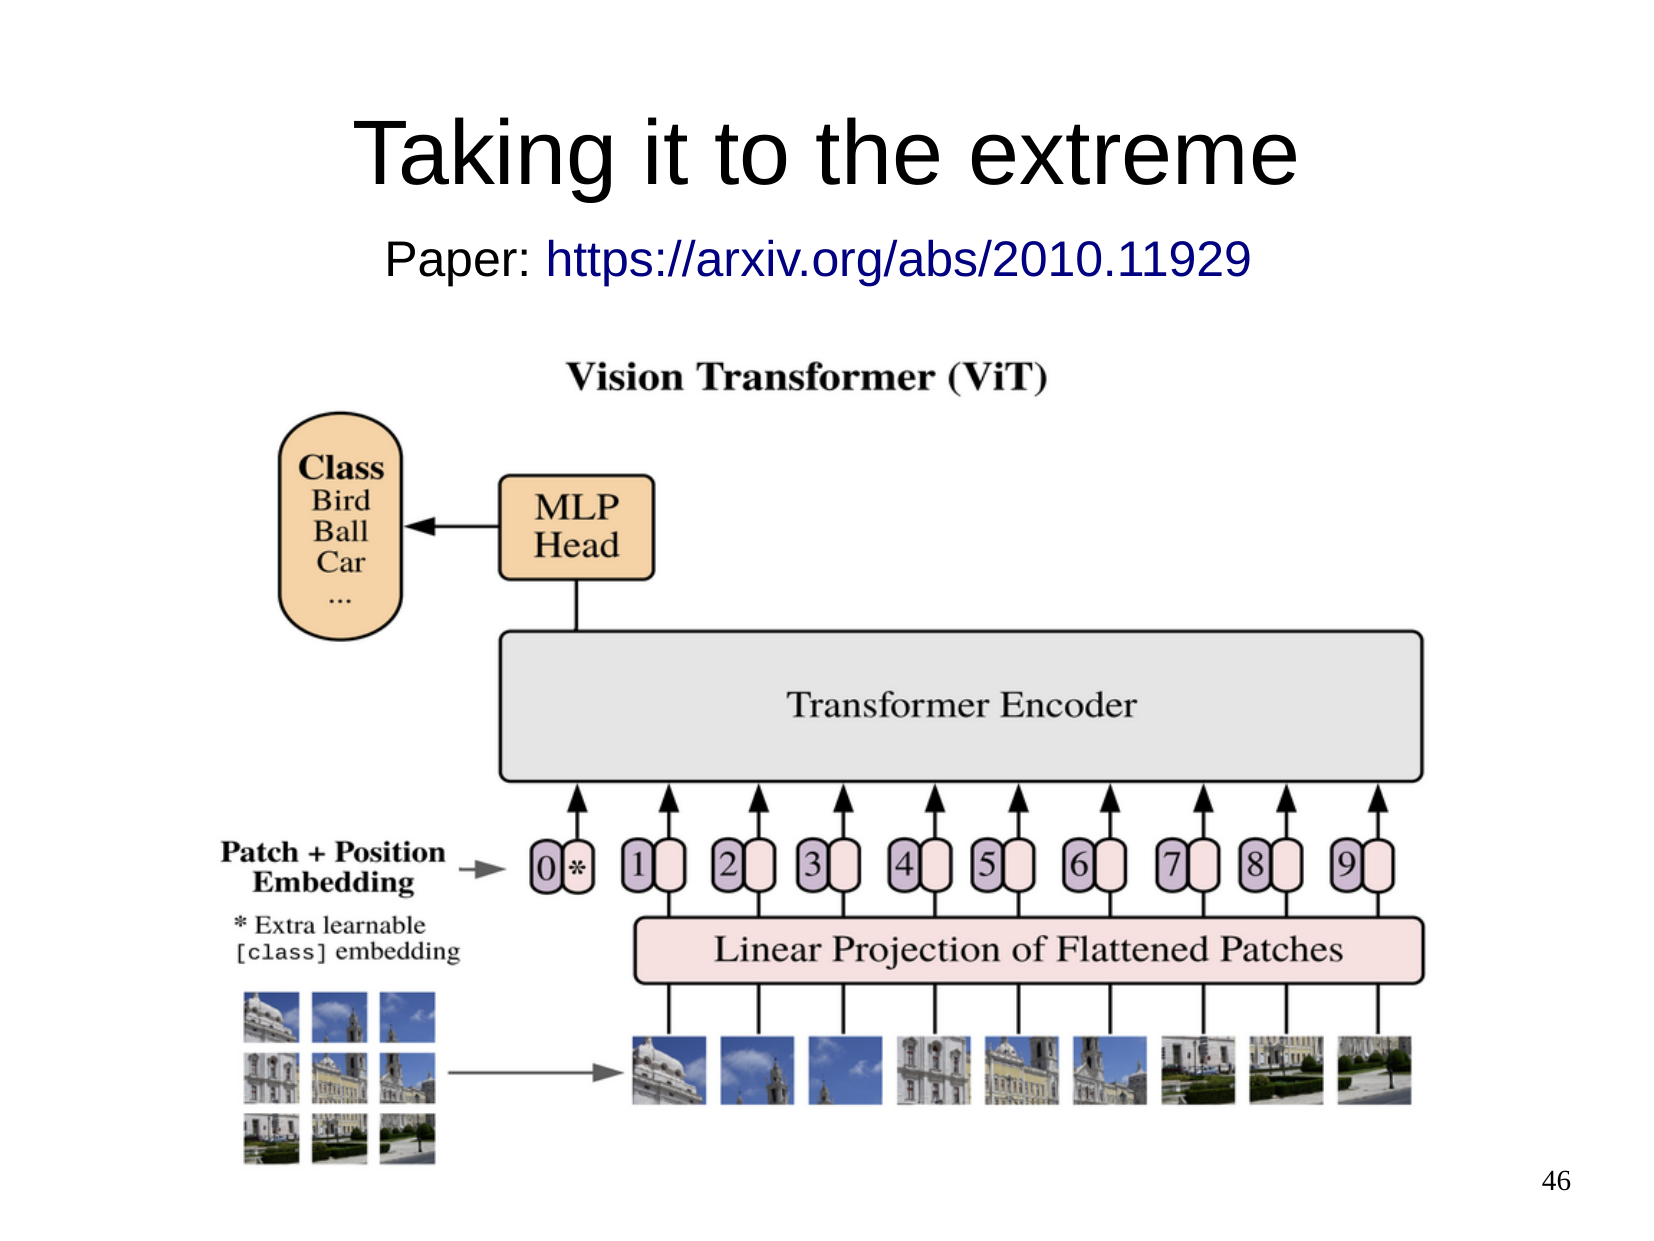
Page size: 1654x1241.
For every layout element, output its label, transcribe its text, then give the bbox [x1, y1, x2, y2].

title Taking it to the extreme [82, 49, 1571, 257]
text_box Paper: https://arxiv.org/abs/2010.11929 [369, 223, 1470, 320]
picture [153, 320, 1518, 1184]
